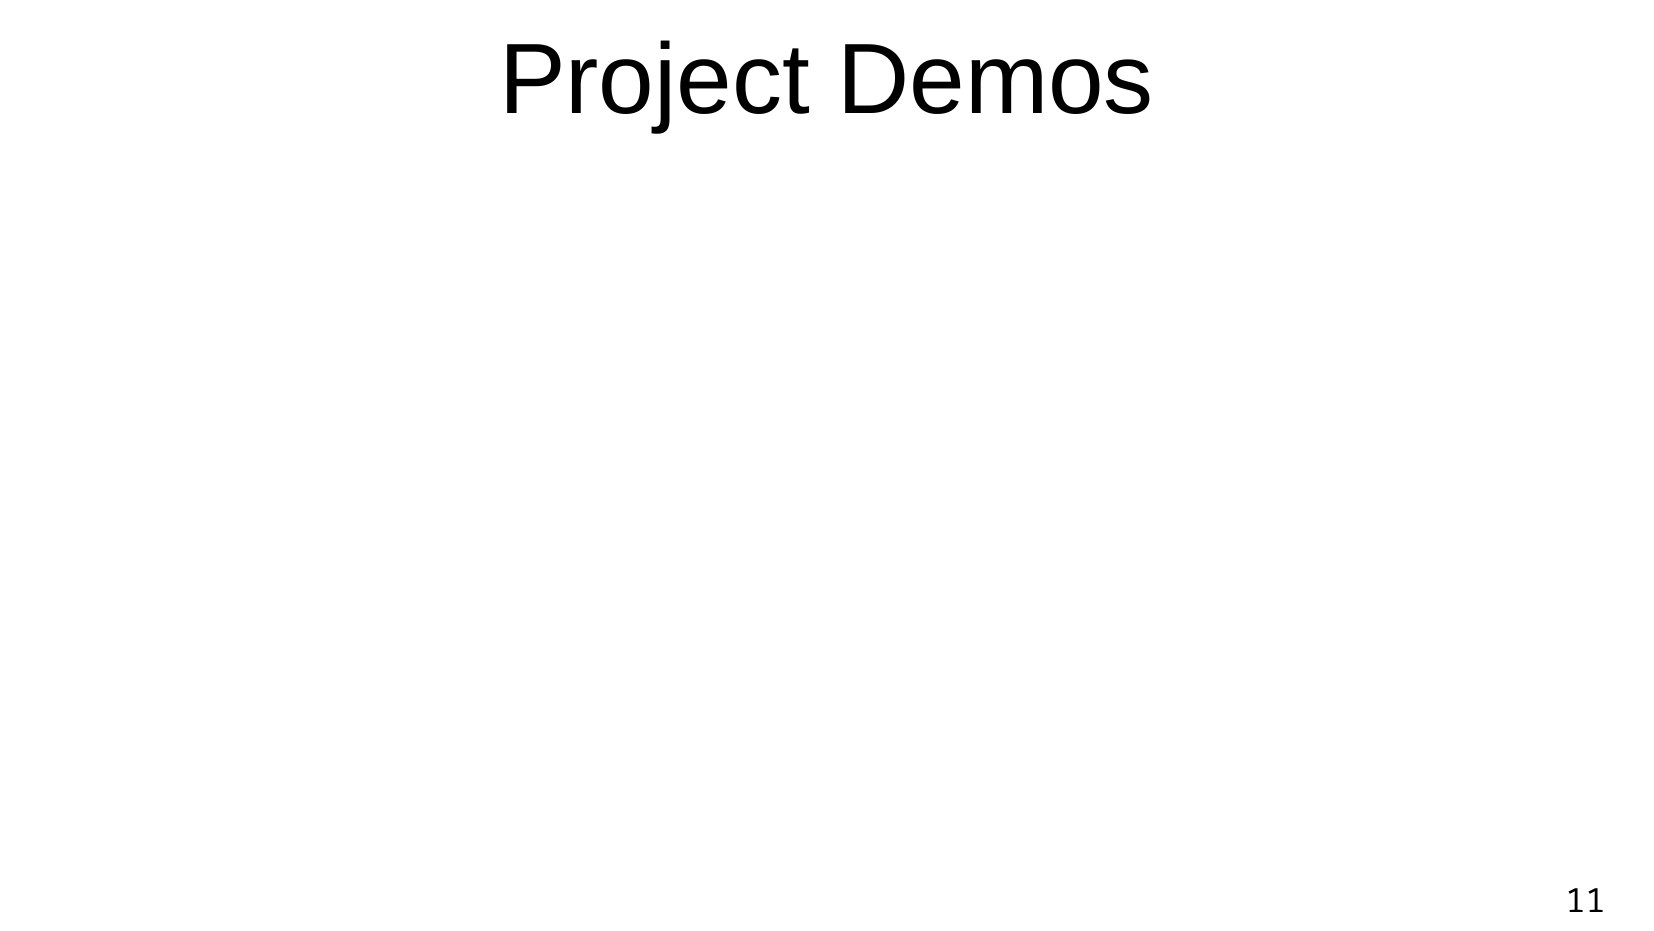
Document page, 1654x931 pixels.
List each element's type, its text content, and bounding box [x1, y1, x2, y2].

title Project Demos [82, 1, 1571, 157]
